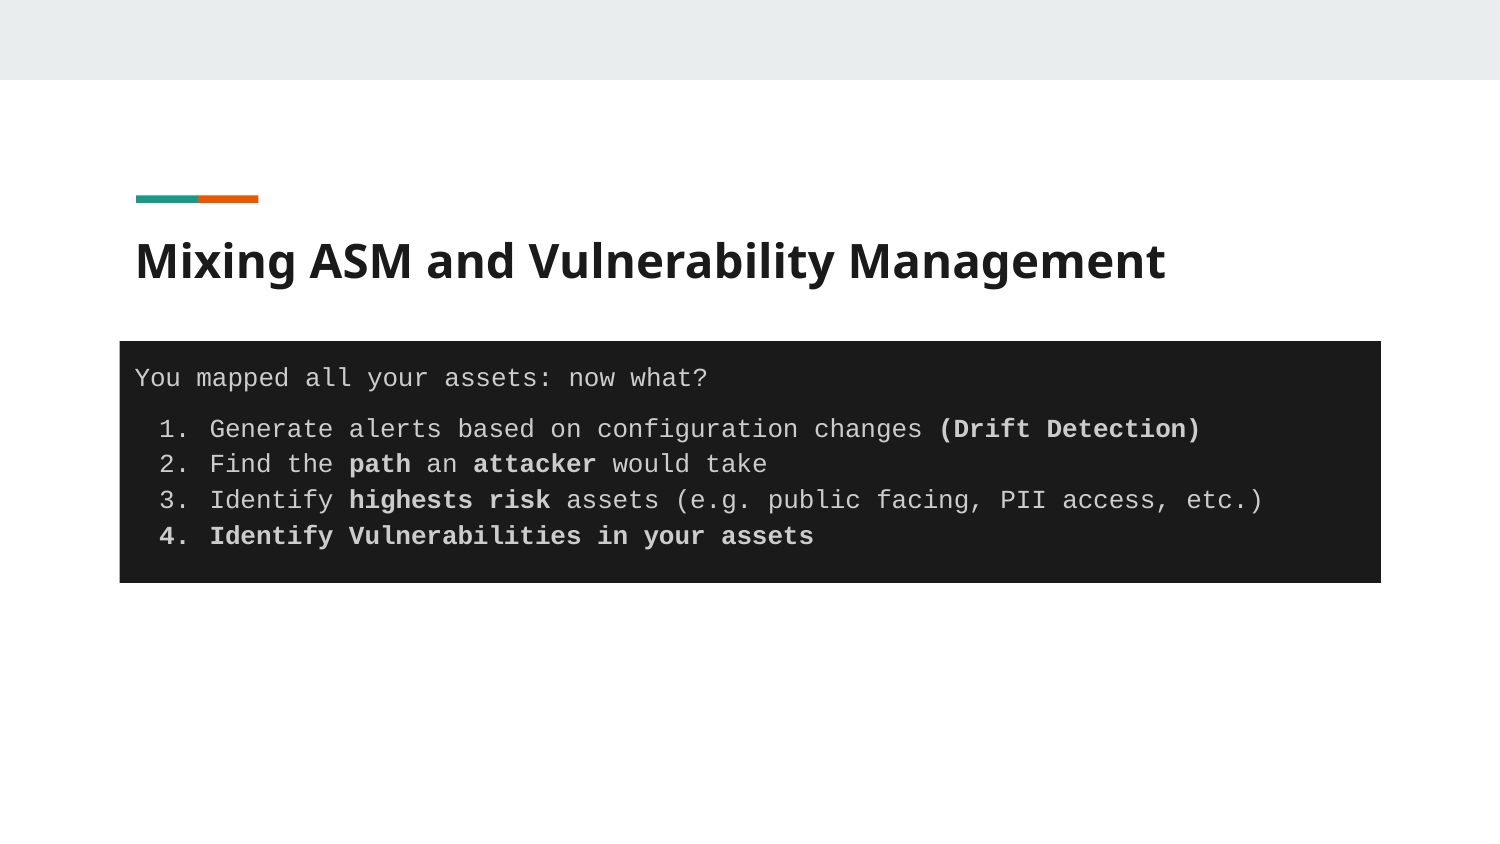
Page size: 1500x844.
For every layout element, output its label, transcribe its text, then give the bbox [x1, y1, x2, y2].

title Mixing ASM and Vulnerability Management [119, 216, 1381, 305]
list You mapped all your assets: now what? Generate alerts based on configuration changes (Drift Detection) Find the path an attacker would take Identify highests risk assets (e.g. public facing, PII access, etc.) Identify Vulnerabilities in your assets [119, 341, 1381, 583]
